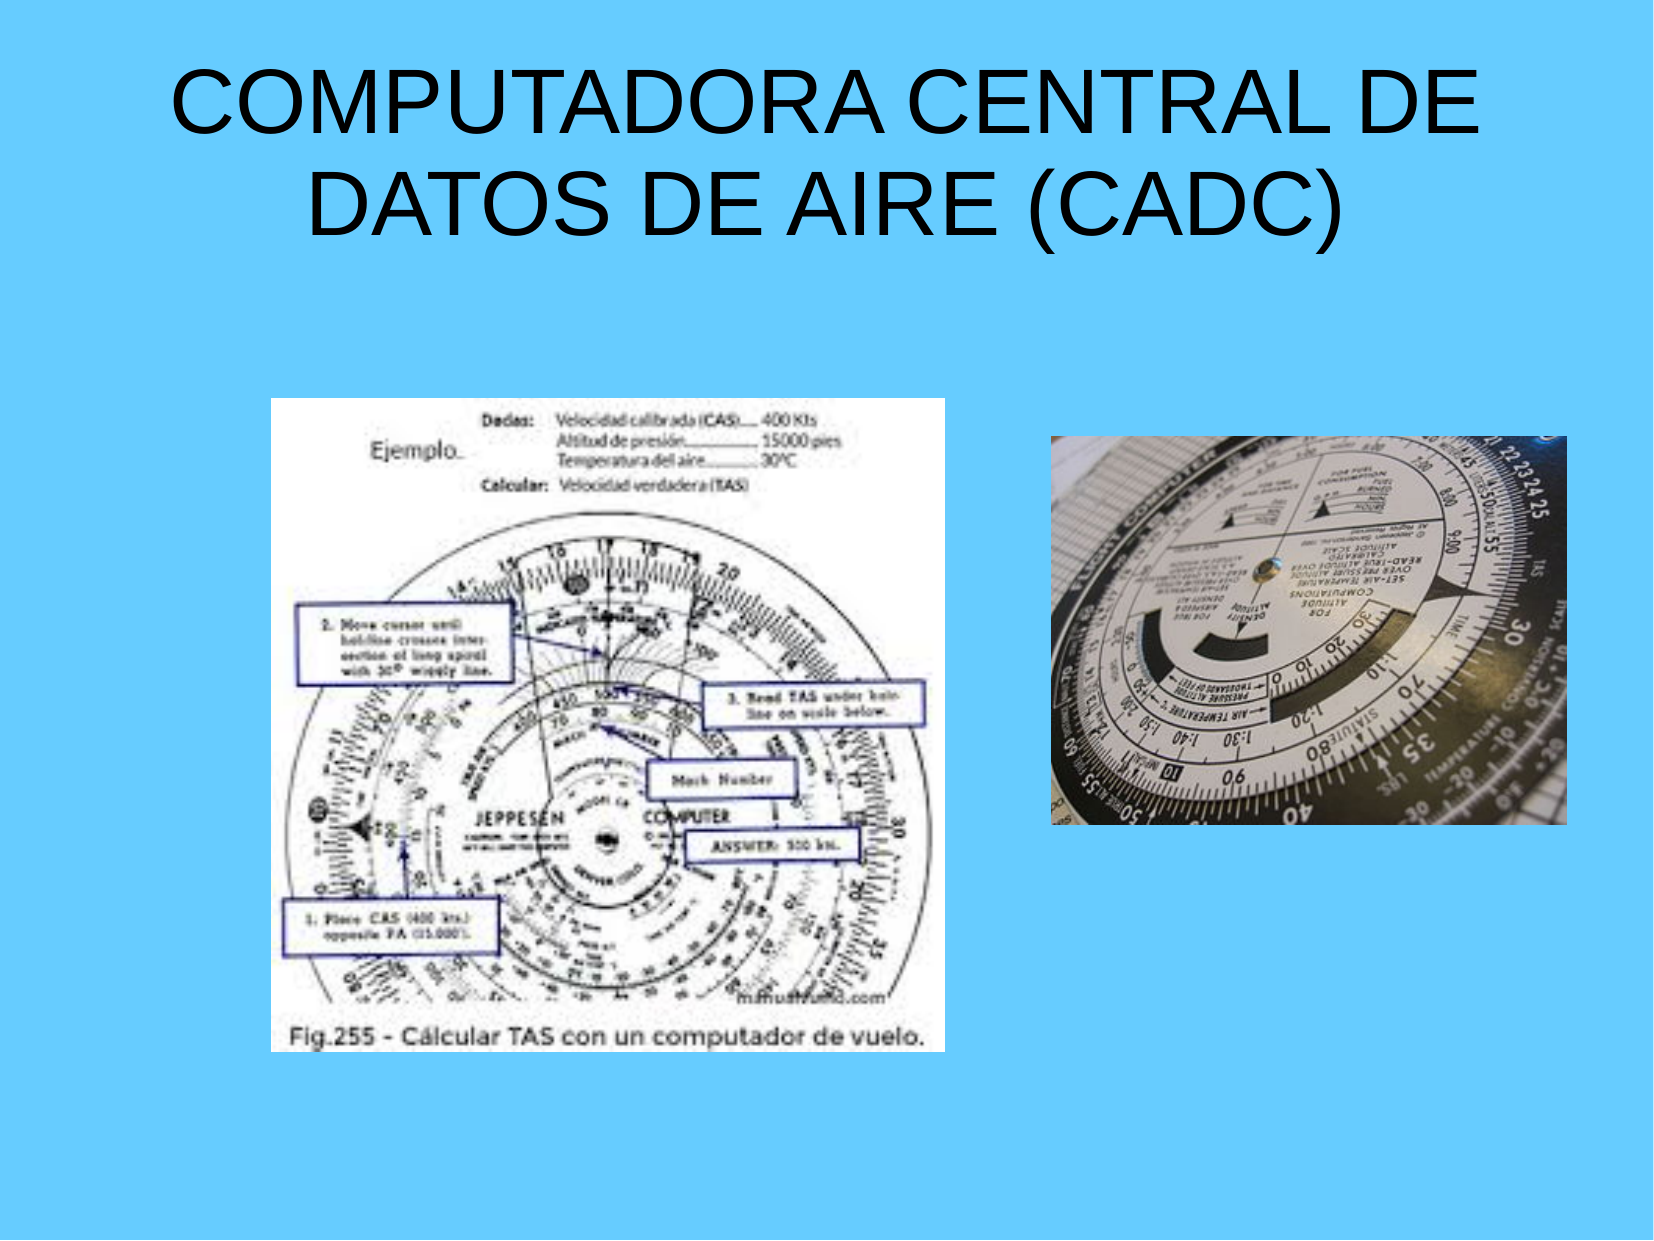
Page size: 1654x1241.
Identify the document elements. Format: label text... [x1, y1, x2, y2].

picture [271, 398, 945, 1052]
picture [1051, 436, 1567, 825]
title COMPUTADORA CENTRAL DE DATOS DE AIRE (CADC) [82, 49, 1571, 257]
